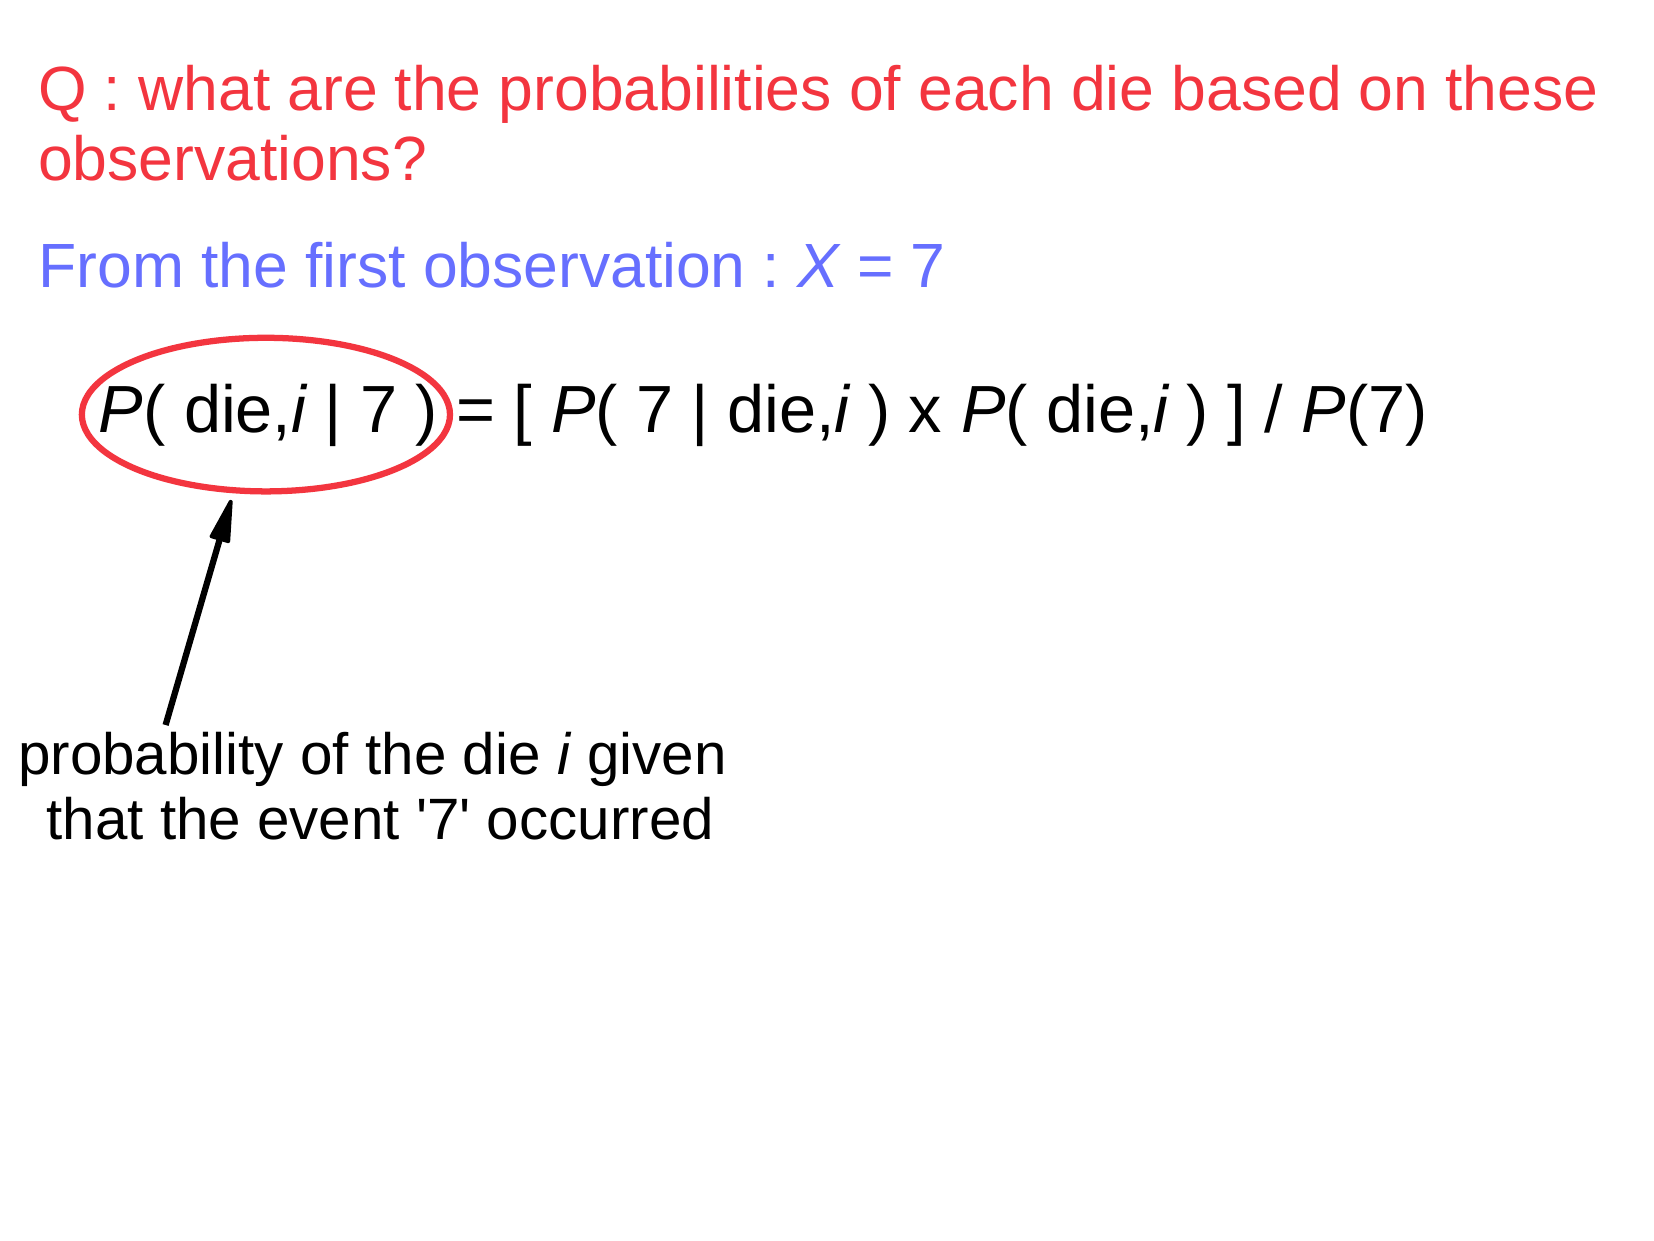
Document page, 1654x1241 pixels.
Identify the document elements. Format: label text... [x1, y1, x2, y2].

text_box probability of the die i given that the event '7' occurred [3, 714, 788, 860]
text_box From the first observation : X = 7 [111, 341, 421, 378]
text_box Q : what are the probabilities of each die based on these observations? [23, 46, 1647, 201]
text_box P( die,i | 7 ) = [ P( 7 | die,i ) x P( die,i ) ] / P(7) [86, 378, 446, 455]
text_box From the first observation : X = 7 [23, 223, 1647, 378]
text_box P( die,i | 7 ) = [ P( 7 | die,i ) x P( die,i ) ] / P(7) [430, 378, 1544, 455]
